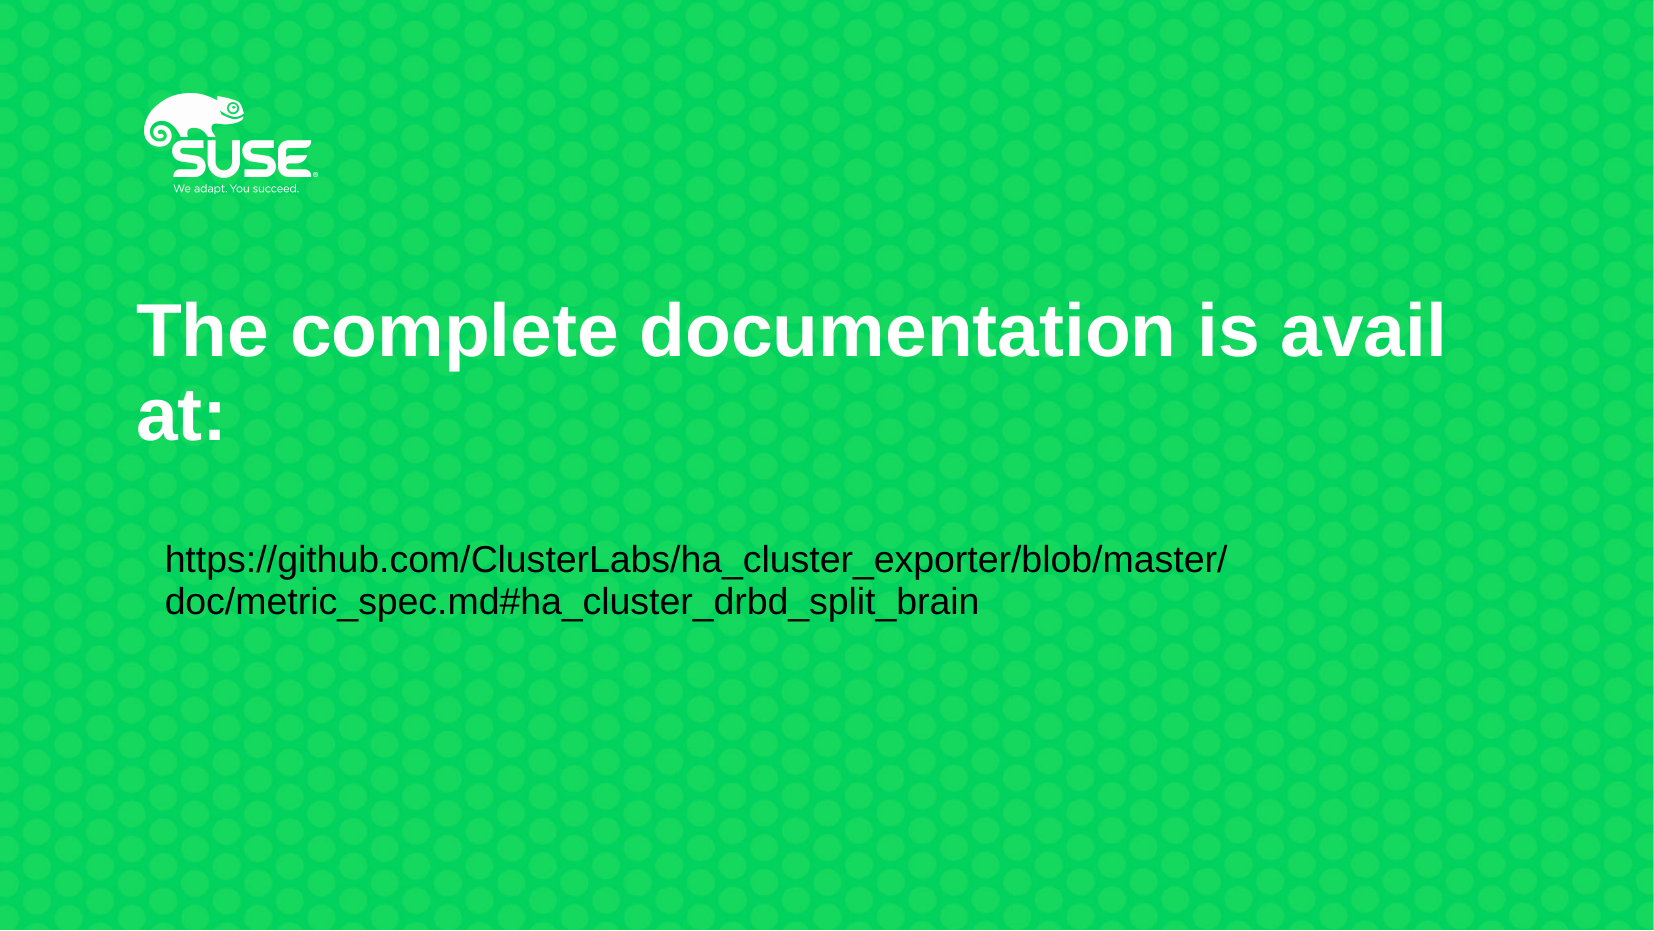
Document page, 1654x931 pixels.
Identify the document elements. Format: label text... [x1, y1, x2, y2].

text_box https://github.com/ClusterLabs/ha_cluster_exporter/blob/master/doc/metric_spec.md#ha_cluster_drbd_split_brain [150, 531, 1314, 631]
picture [0, 0, 1654, 930]
title The complete documentation is avail at: [121, 217, 1531, 541]
